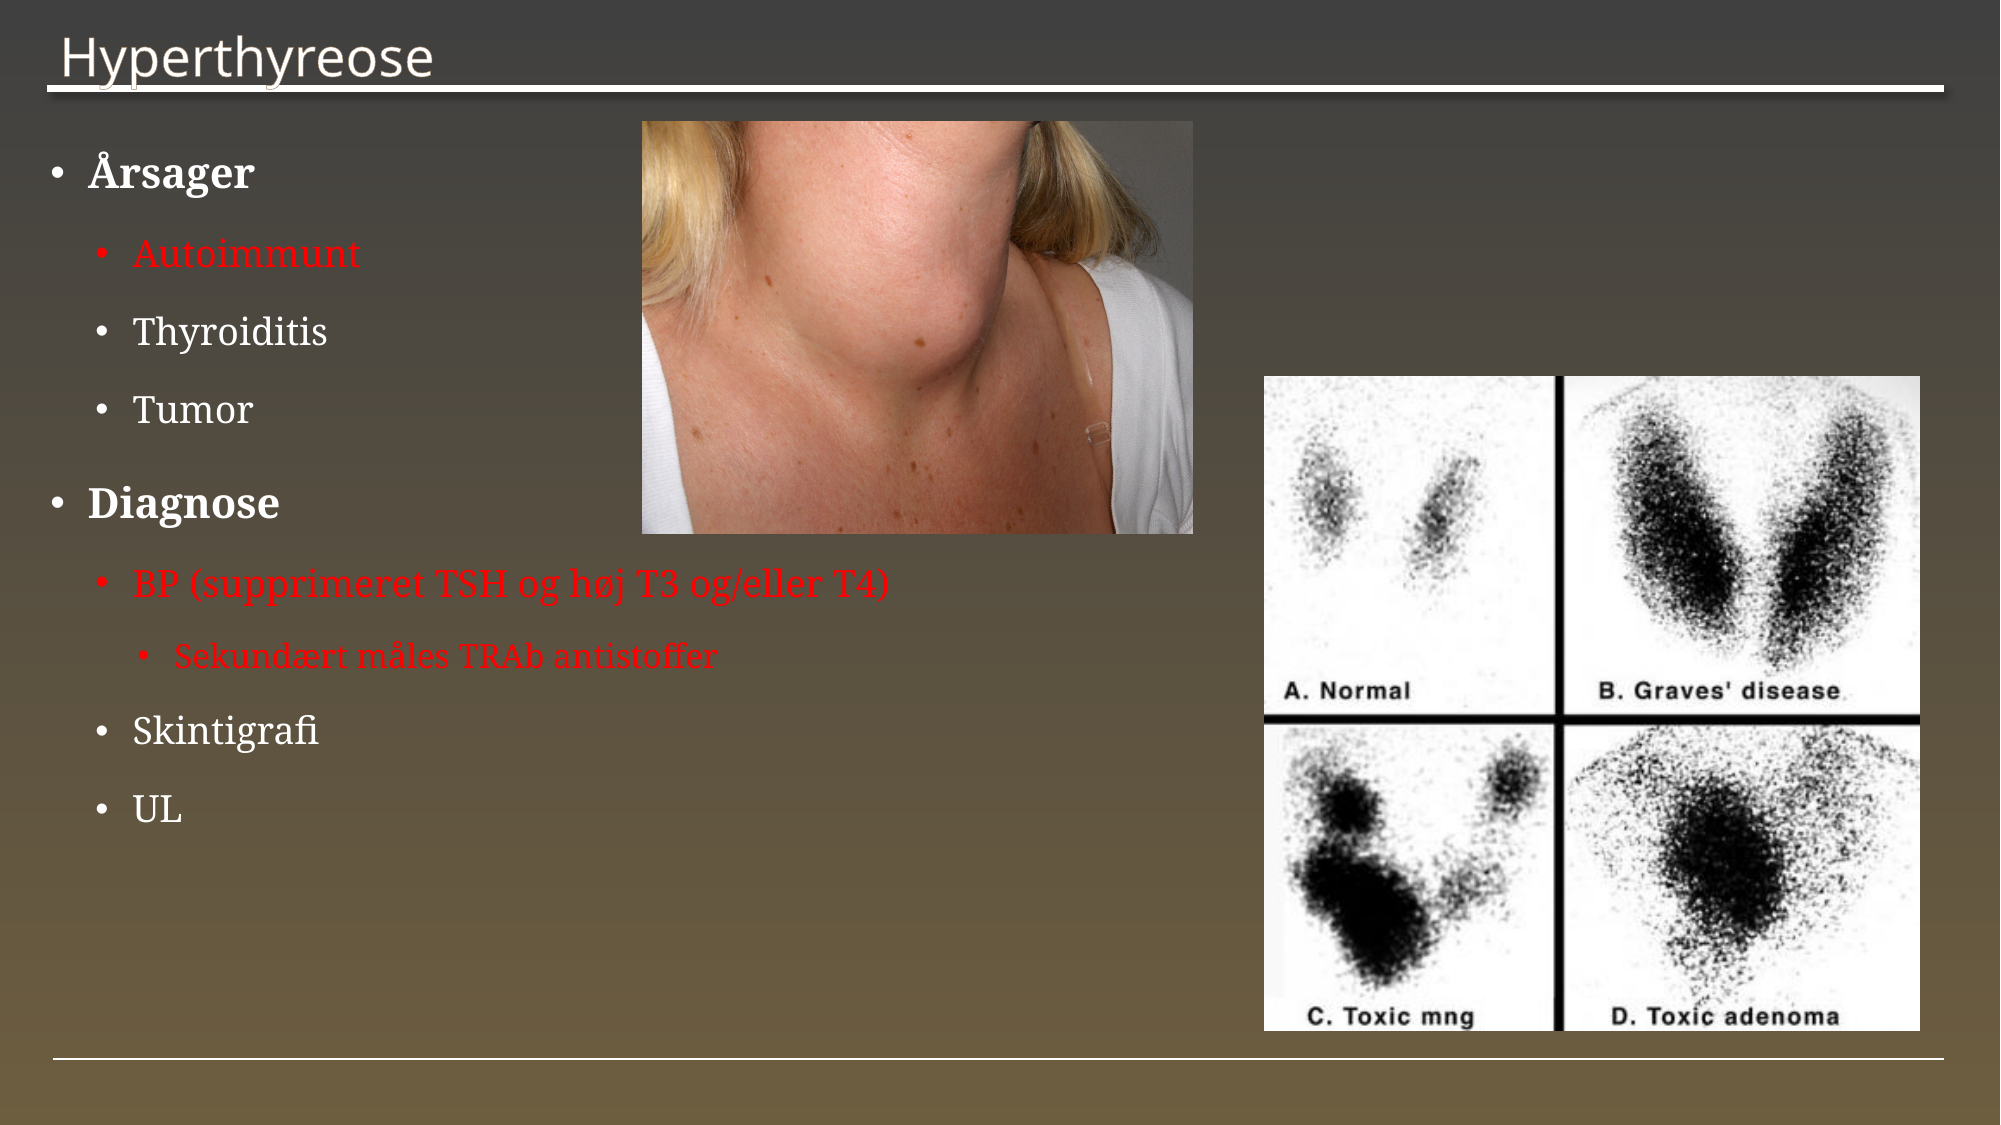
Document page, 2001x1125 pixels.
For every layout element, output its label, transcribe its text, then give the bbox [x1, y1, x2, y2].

list Årsager Autoimmunt Thyroiditis Tumor Diagnose BP (supprimeret TSH og høj T3 og/eller T4) Sekundært måles TRAb antistoffer Skintigrafi UL [50, 121, 1942, 1004]
picture [1264, 376, 1920, 1031]
title Hyperthyreose [59, 29, 1021, 89]
